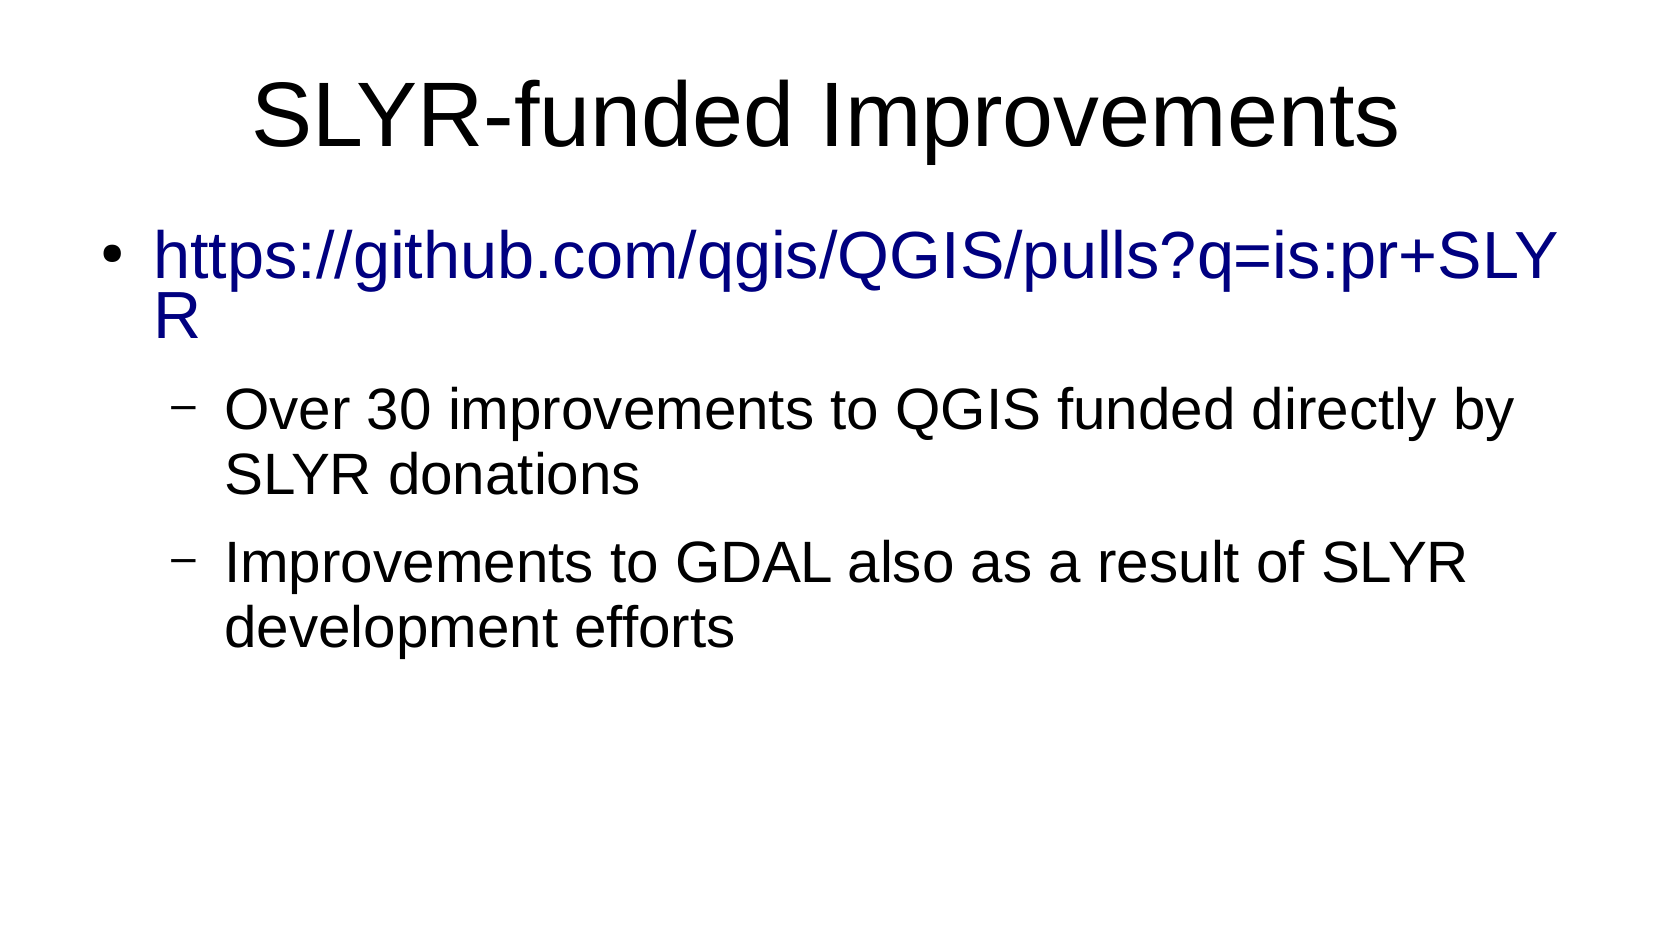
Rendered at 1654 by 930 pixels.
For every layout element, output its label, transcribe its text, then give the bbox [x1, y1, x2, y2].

list https://github.com/qgis/QGIS/pulls?q=is:pr+SLYR Over 30 improvements to QGIS funded directly by SLYR donations Improvements to GDAL also as a result of SLYR development efforts [82, 217, 1571, 757]
title SLYR-funded Improvements [82, 37, 1571, 193]
